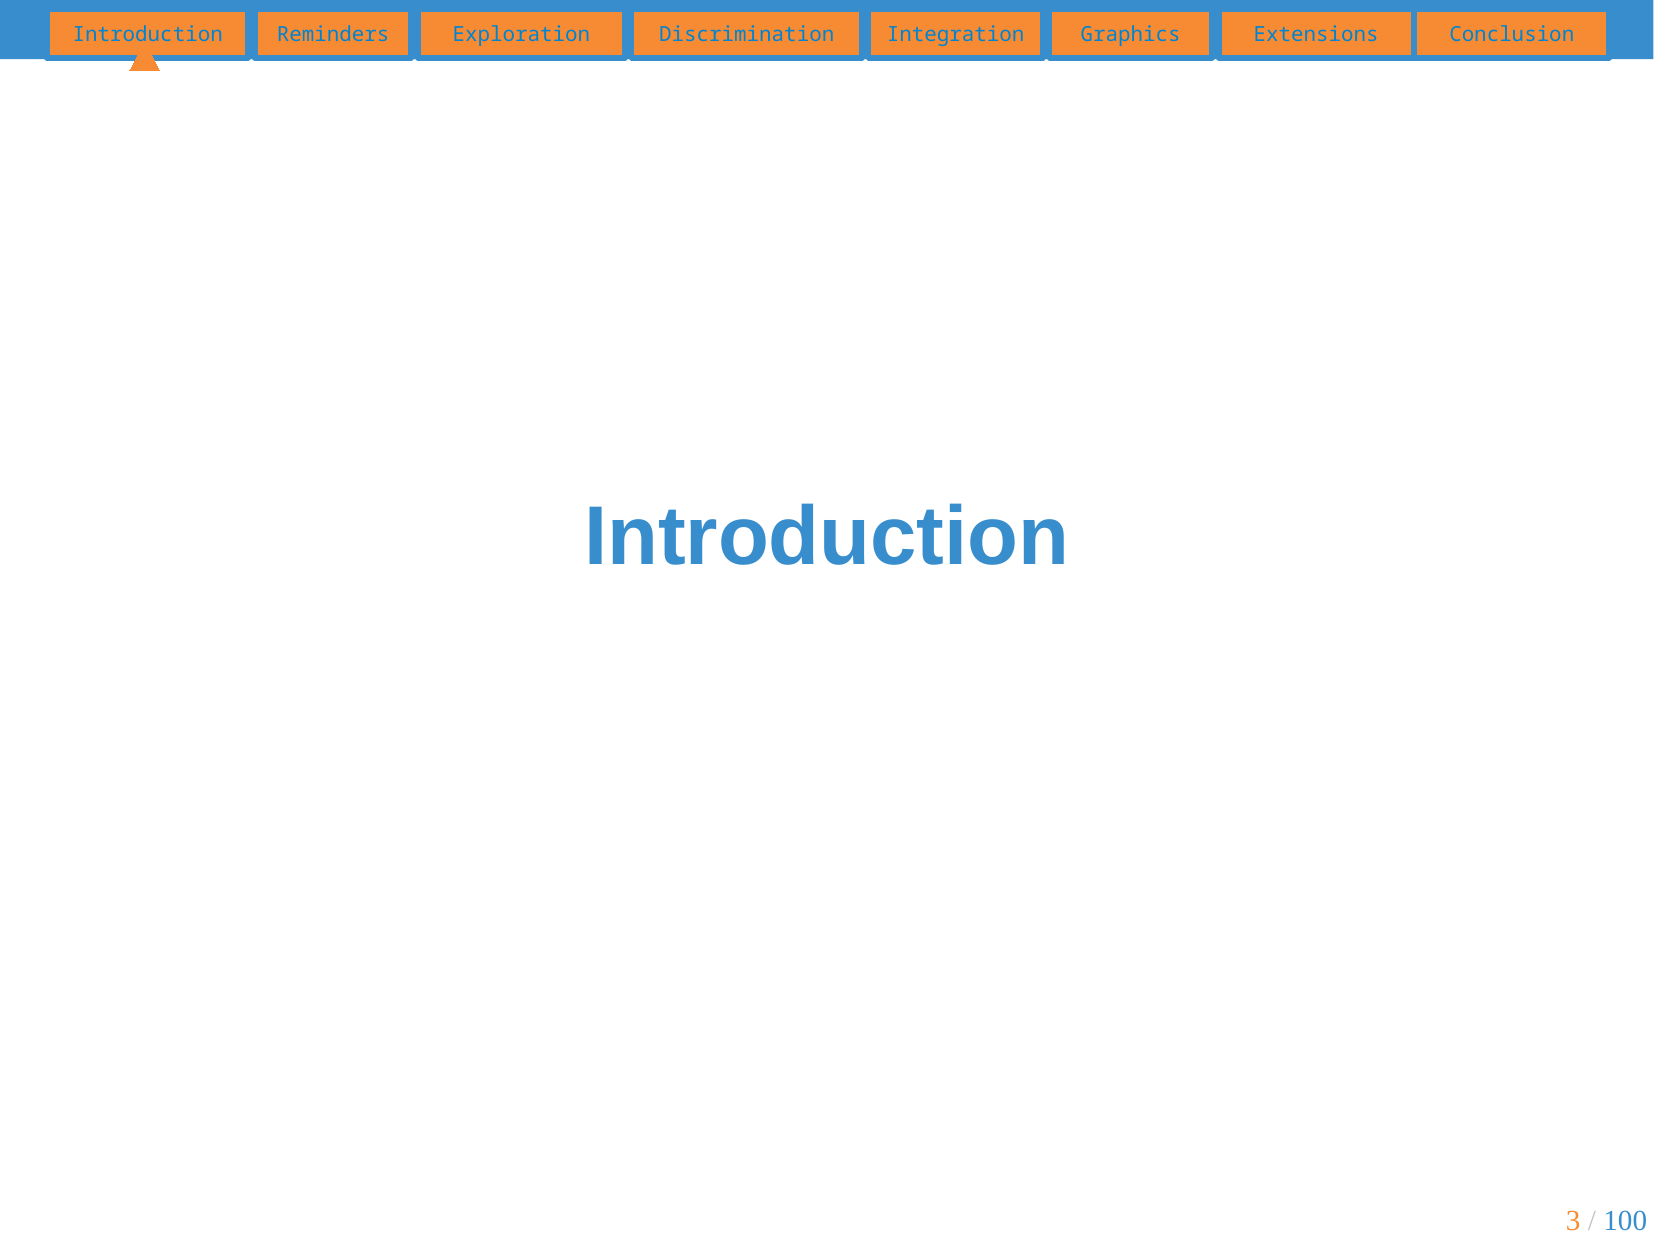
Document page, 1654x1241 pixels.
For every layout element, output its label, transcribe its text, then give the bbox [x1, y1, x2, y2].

text_box Introduction [35, 61, 1619, 1010]
text_box [129, 41, 160, 71]
